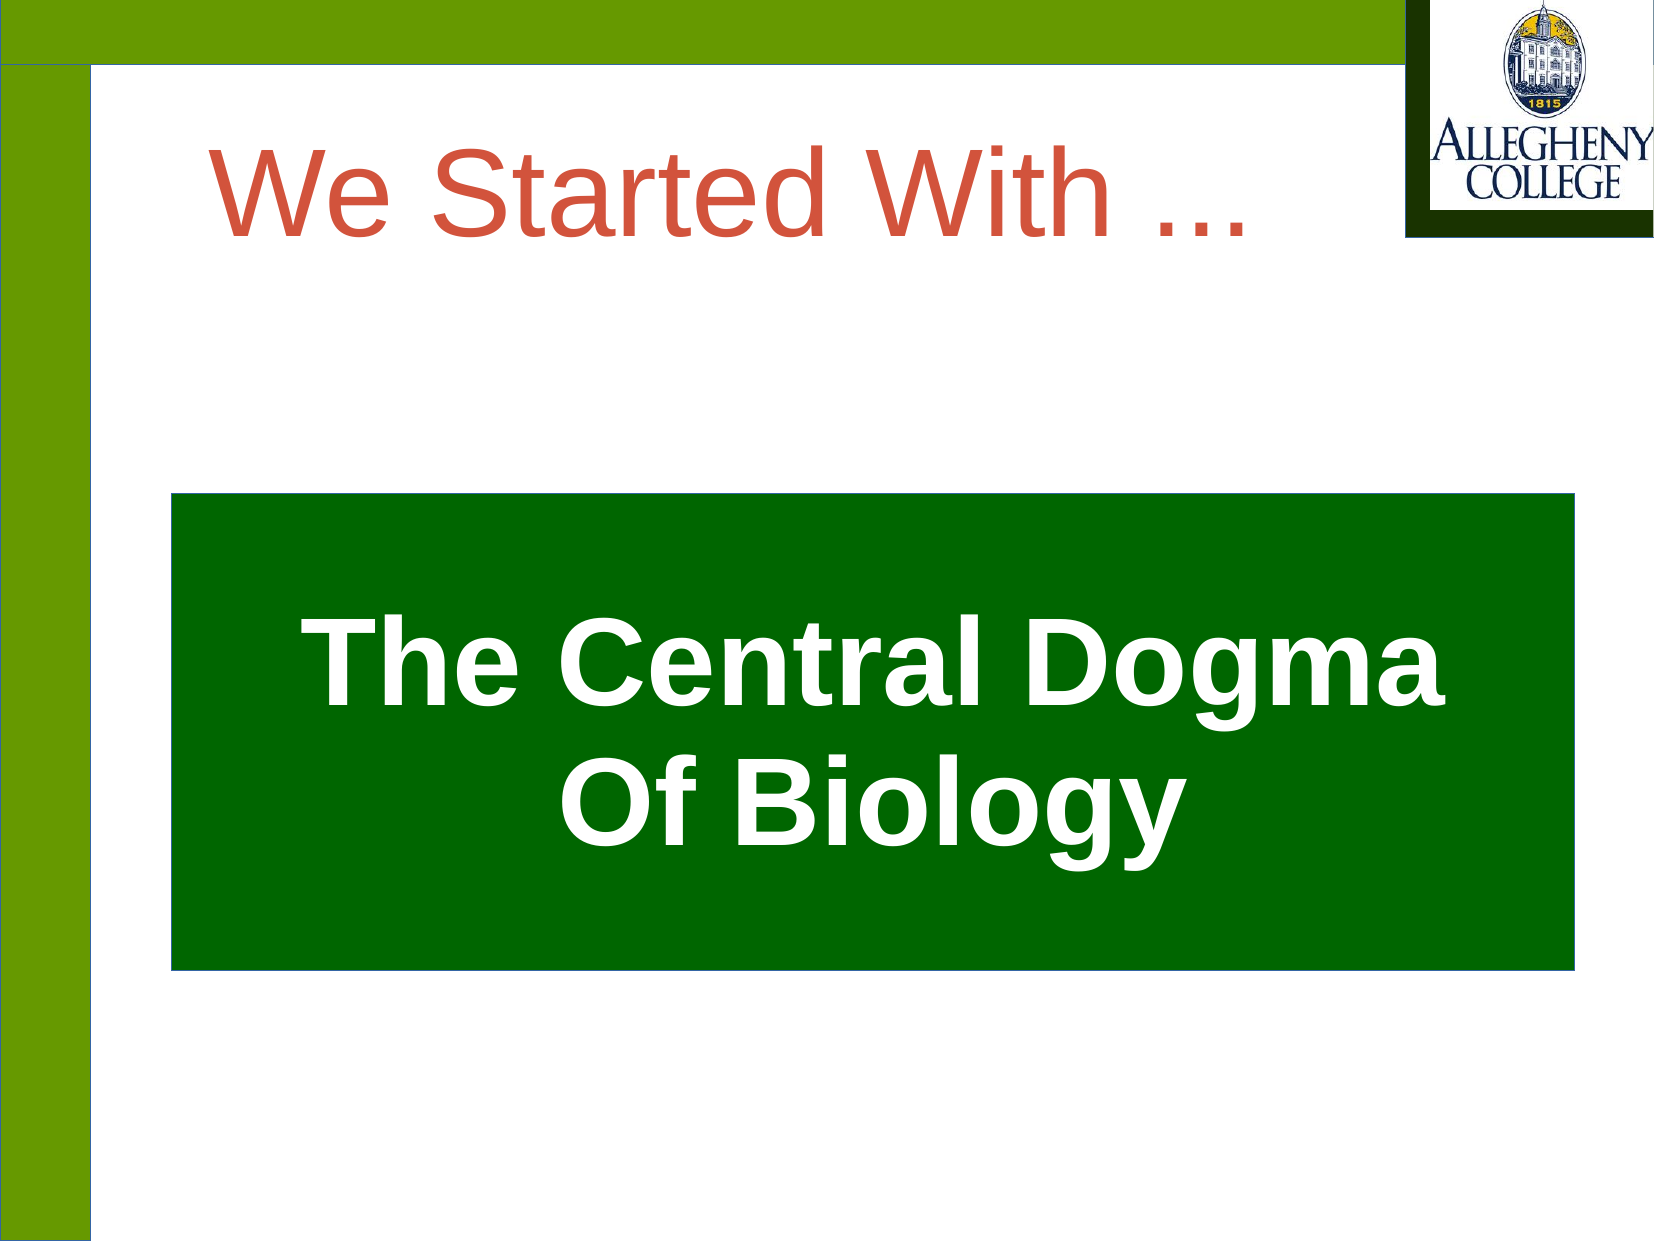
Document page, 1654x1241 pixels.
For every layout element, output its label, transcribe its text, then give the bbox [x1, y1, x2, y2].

text_box We Started With ... [193, 104, 1378, 268]
picture [1430, 0, 1654, 210]
text_box The Central Dogma Of Biology [171, 493, 1575, 971]
text_box [0, 0, 1654, 1241]
